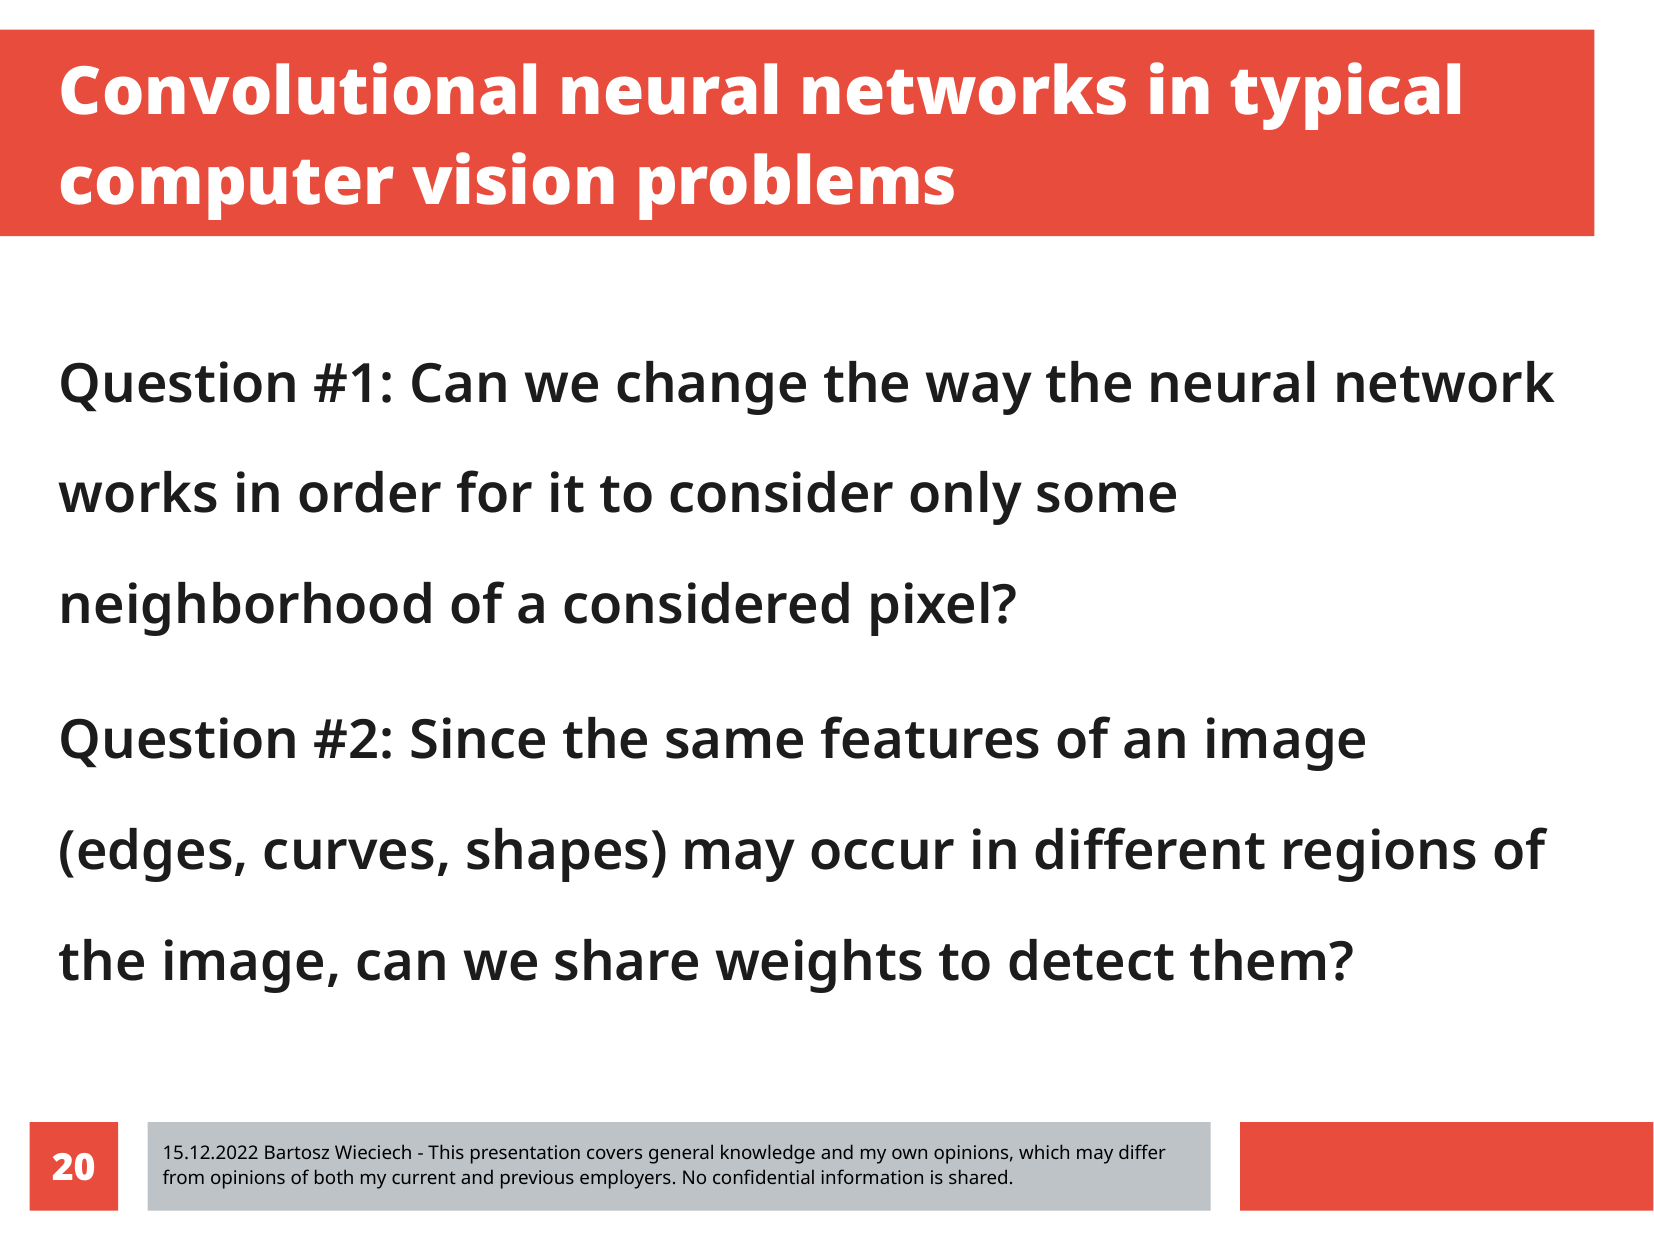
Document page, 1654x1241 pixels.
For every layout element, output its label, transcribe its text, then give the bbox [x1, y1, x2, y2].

title Convolutional neural networks in typical computer vision problems [59, 76, 1595, 225]
list Question #1: Can we change the way the neural network works in order for it to consider only some neighborhood of a considered pixel? Question #2: Since the same features of an image (edges, curves, shapes) may occur in different regions of the image, can we share weights to detect them? [59, 307, 1565, 1006]
